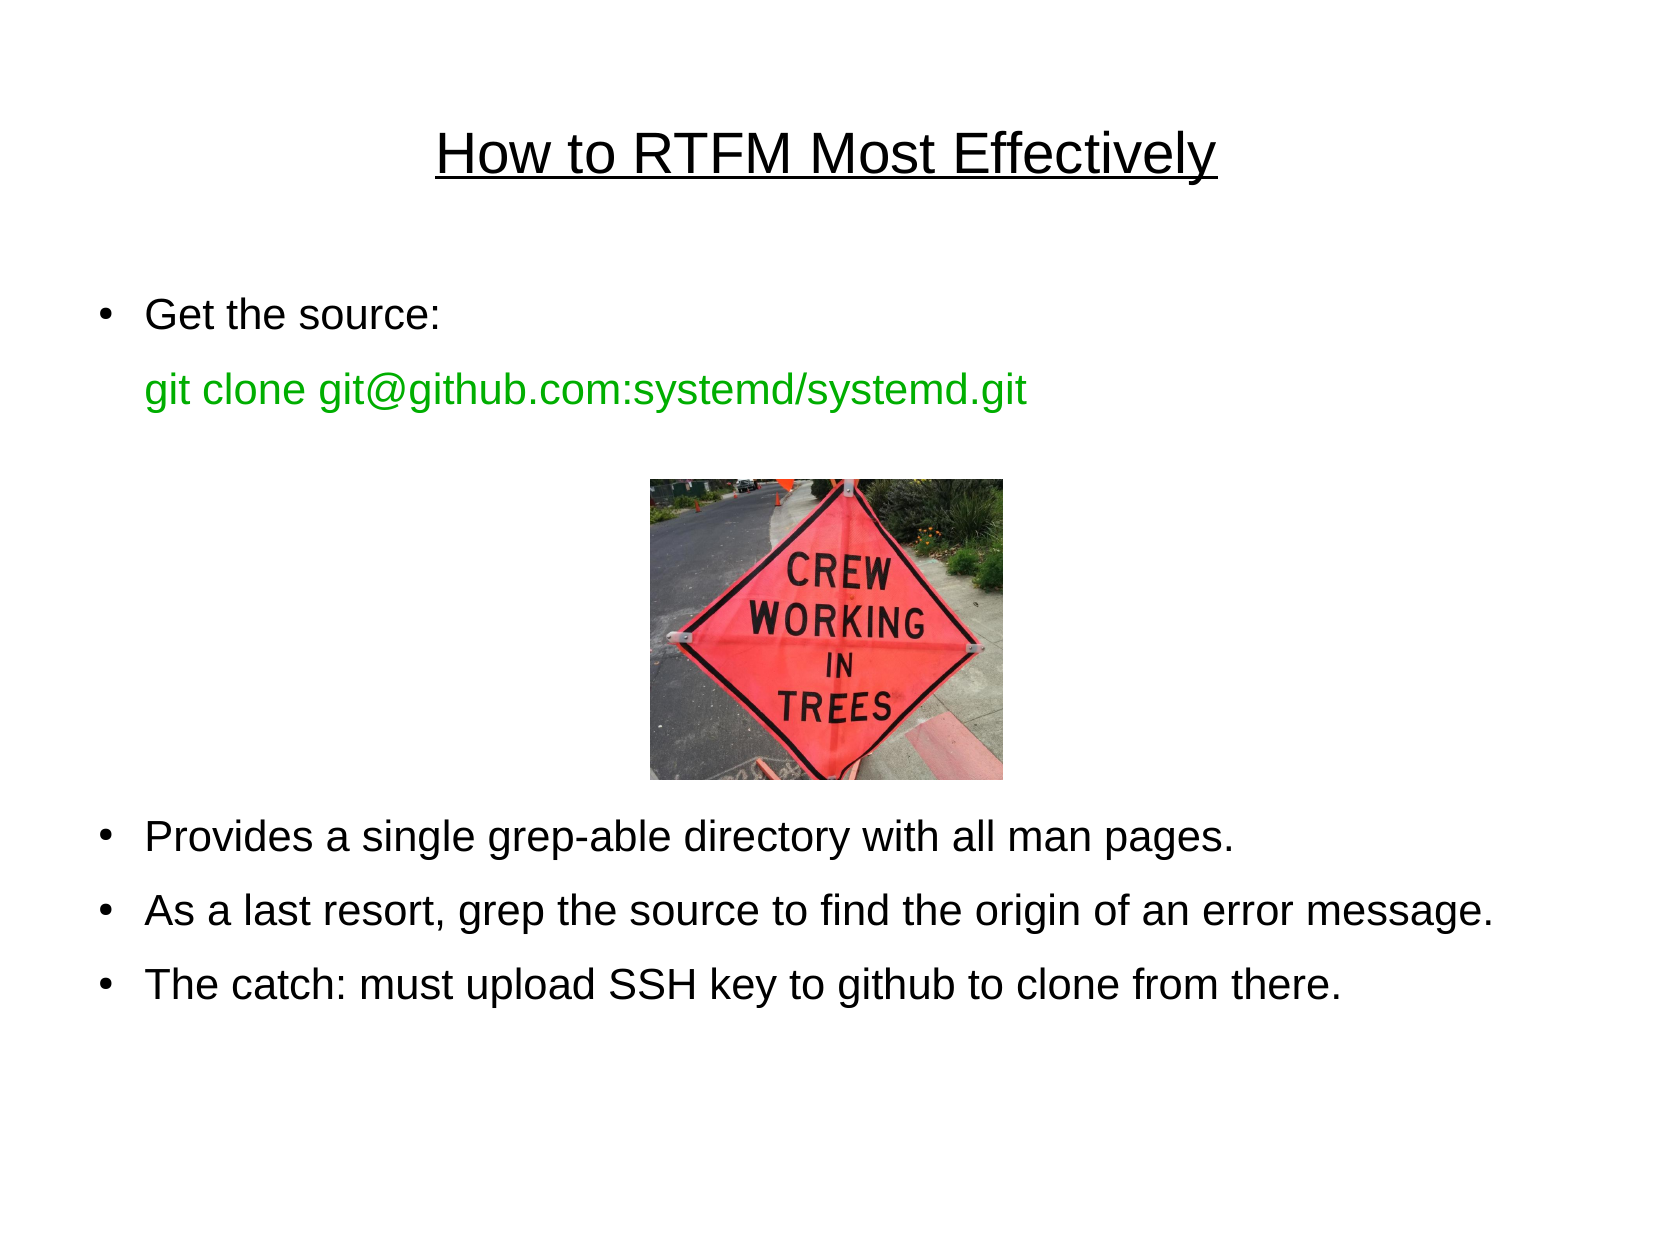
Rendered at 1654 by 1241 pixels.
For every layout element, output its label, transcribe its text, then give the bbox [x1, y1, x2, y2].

picture [650, 479, 1003, 781]
list Get the source: git clone git@github.com:systemd/systemd.git Provides a single grep-able directory with all man pages. As a last resort, grep the source to find the origin of an error message. The catch: must upload SSH key to github to clone from there. [82, 290, 1571, 1010]
title How to RTFM Most Effectively [82, 49, 1571, 257]
